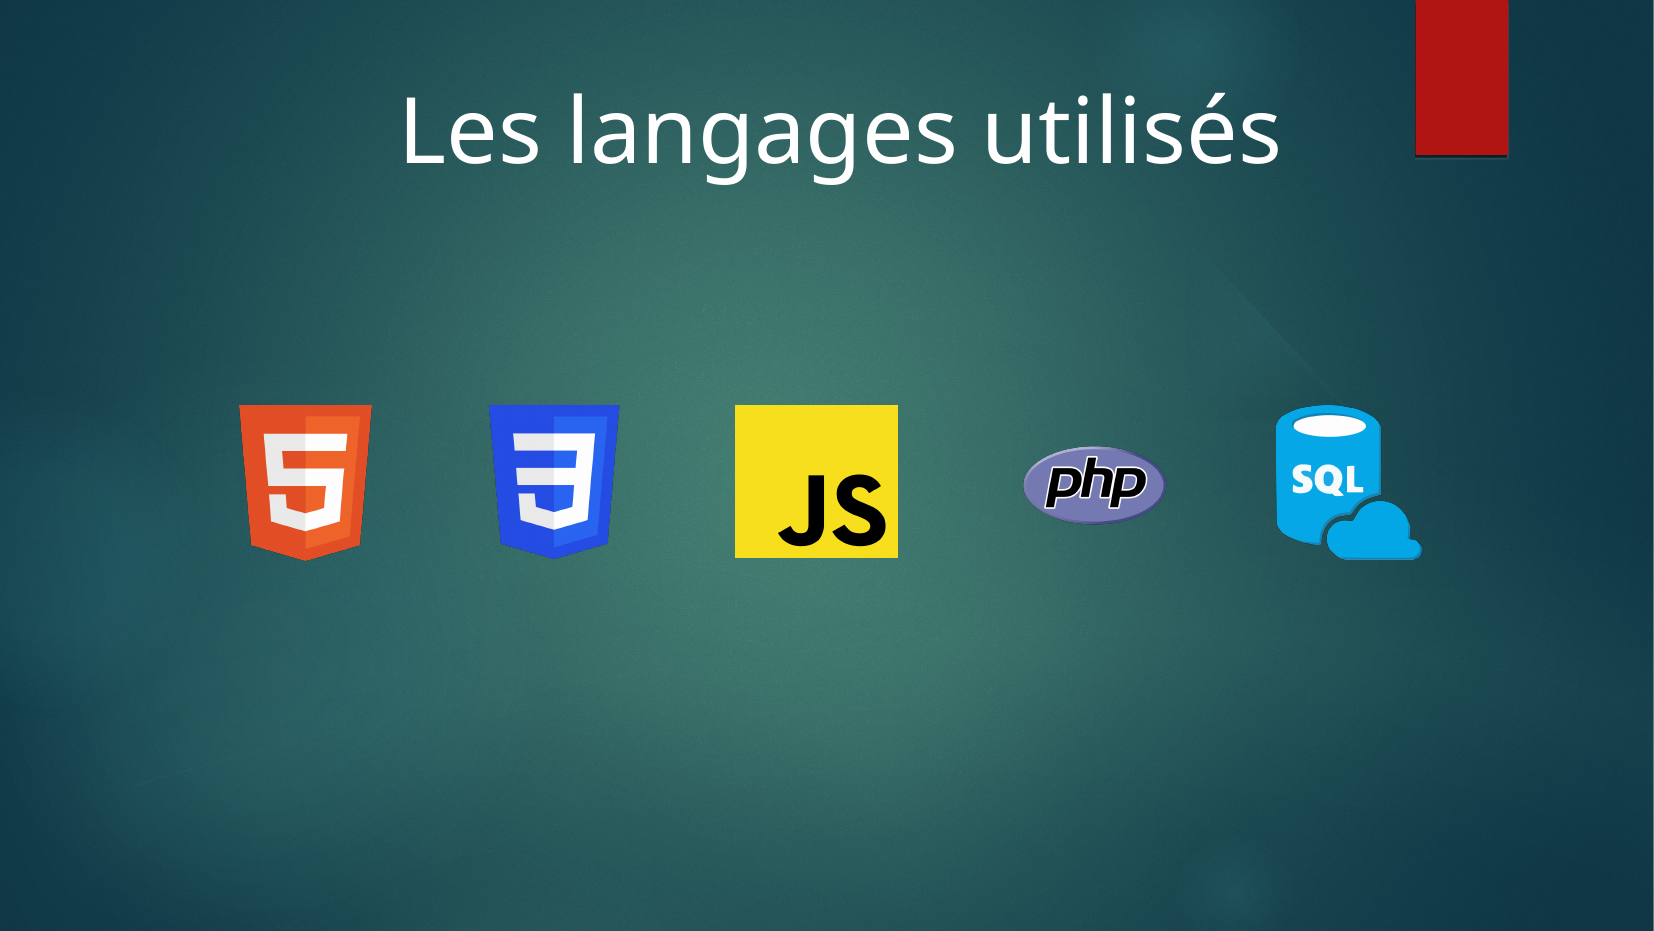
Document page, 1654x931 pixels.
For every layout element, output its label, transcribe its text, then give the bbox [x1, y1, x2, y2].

picture [0, 0, 1654, 931]
text_box Les langages utilisés​ [349, 64, 1333, 190]
